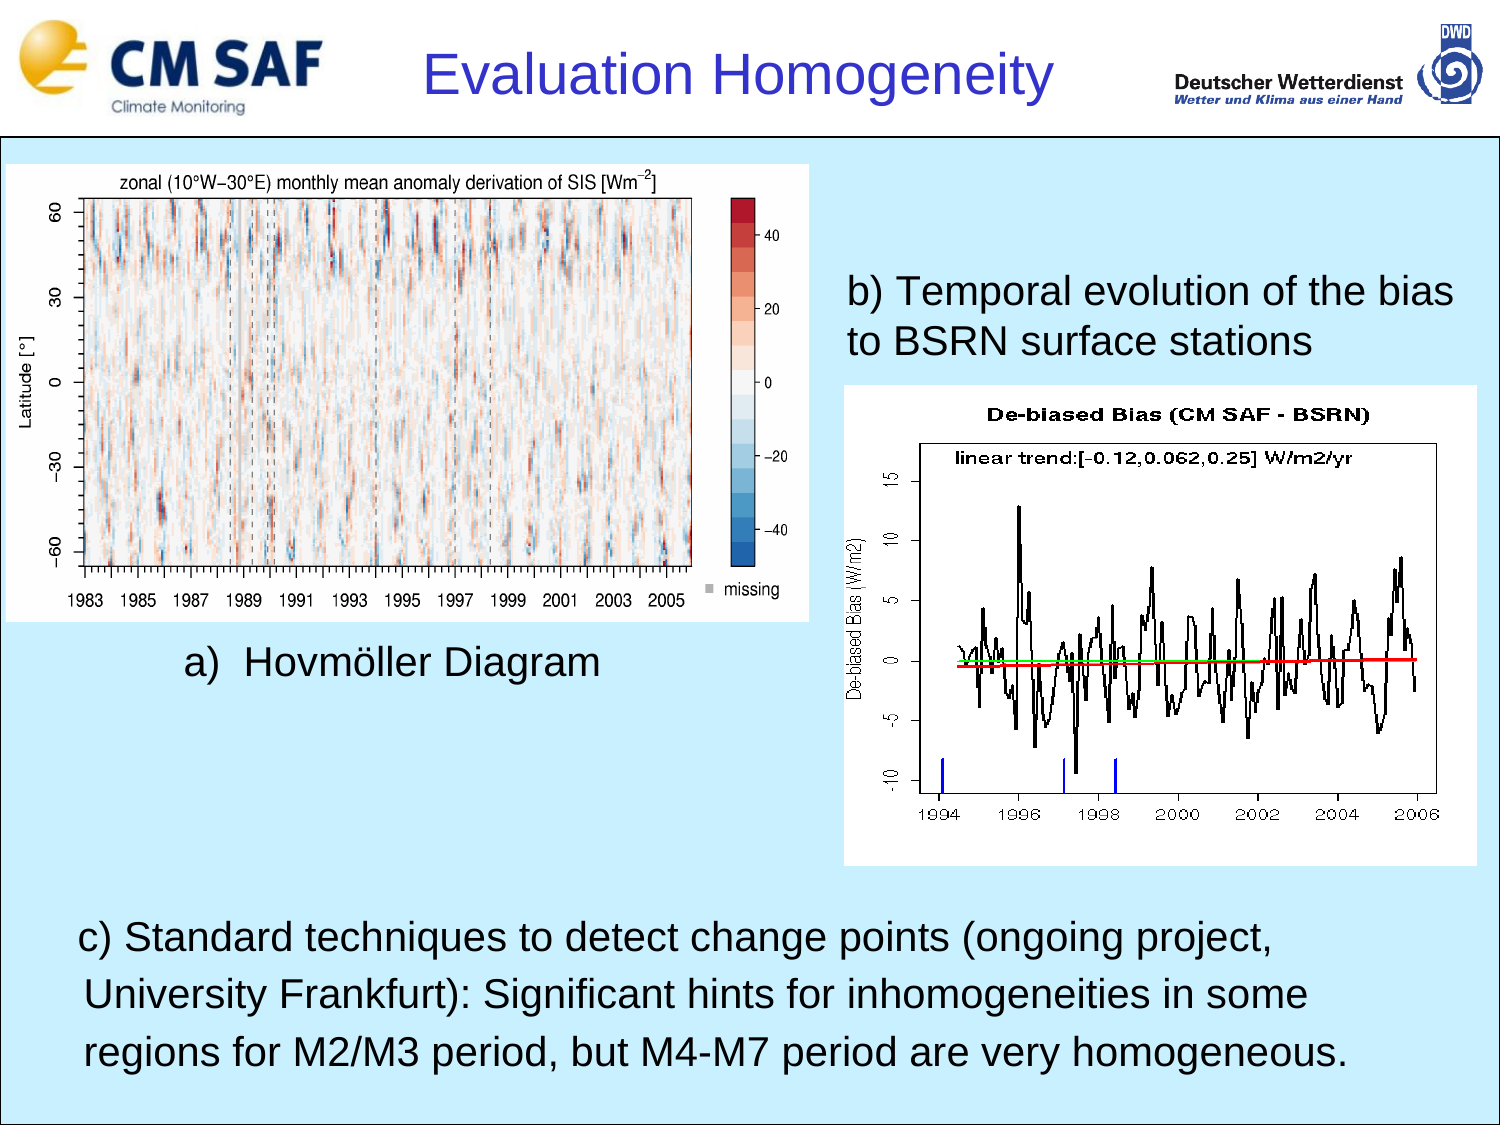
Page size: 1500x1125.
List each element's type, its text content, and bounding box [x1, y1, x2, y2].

text_box b) Temporal evolution of the bias to BSRN surface stations [832, 255, 1482, 422]
text_box a) Hovmöller Diagram [76, 619, 822, 693]
picture [17, 19, 325, 117]
picture [5, 164, 810, 622]
picture [1175, 24, 1483, 104]
picture [844, 422, 1477, 866]
text_box c) Standard techniques to detect change points (ongoing project, University Frankfurt): Significant hints for inhomogeneities in some regions for M2/M3 period, but M4-M7 period are very homogeneous. [0, 894, 1377, 1083]
text_box Evaluation Homogeneity [408, 28, 1071, 114]
